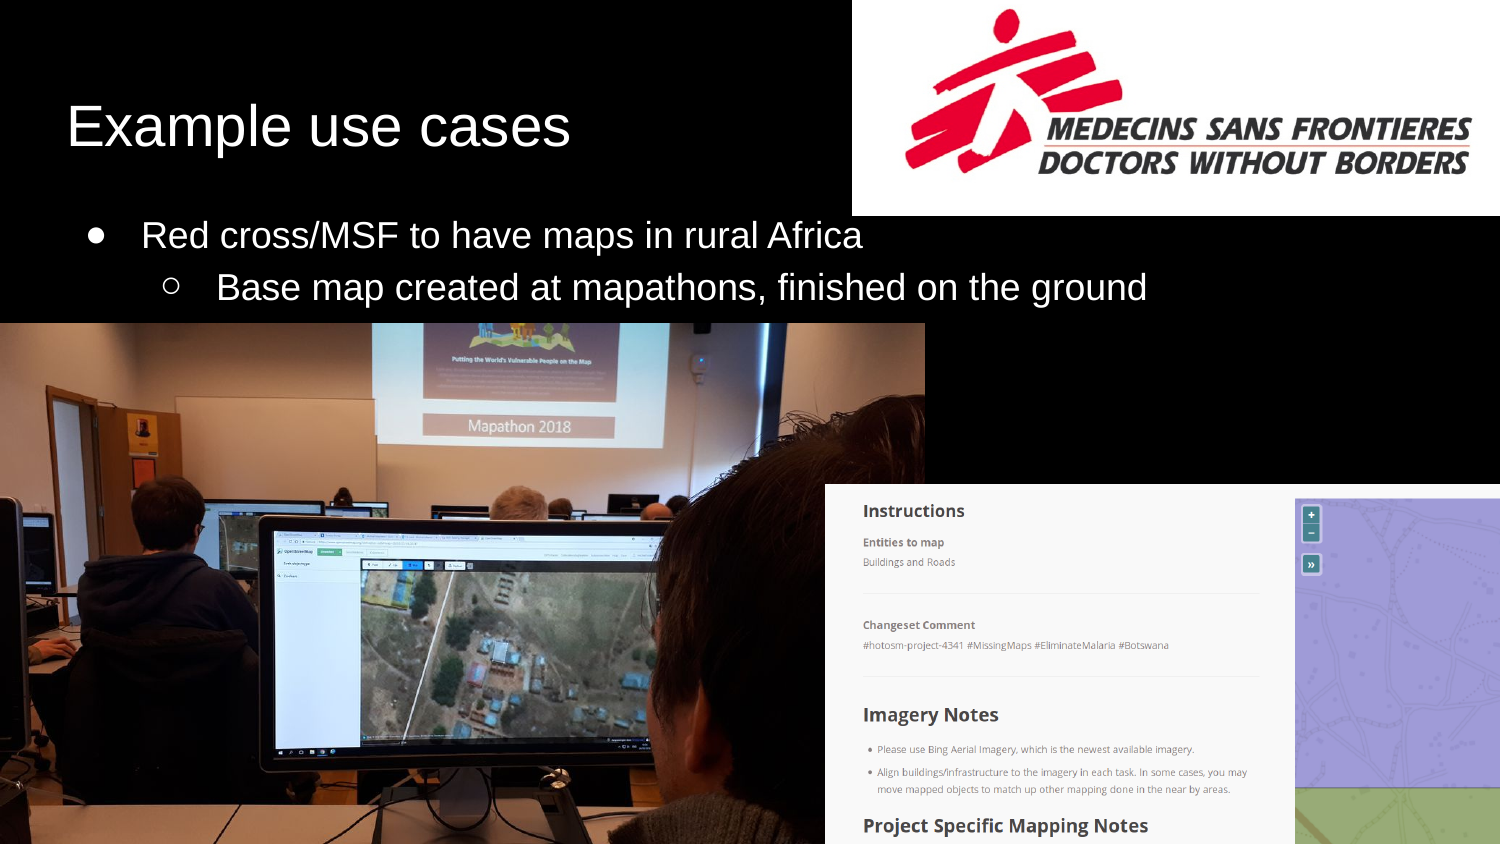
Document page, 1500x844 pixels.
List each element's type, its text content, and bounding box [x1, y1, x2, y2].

list Red cross/MSF to have maps in rural Africa Base map created at mapathons, finished on the ground [51, 189, 1449, 484]
picture [852, 0, 1500, 216]
title Example use cases [51, 72, 852, 167]
picture [0, 323, 1500, 844]
